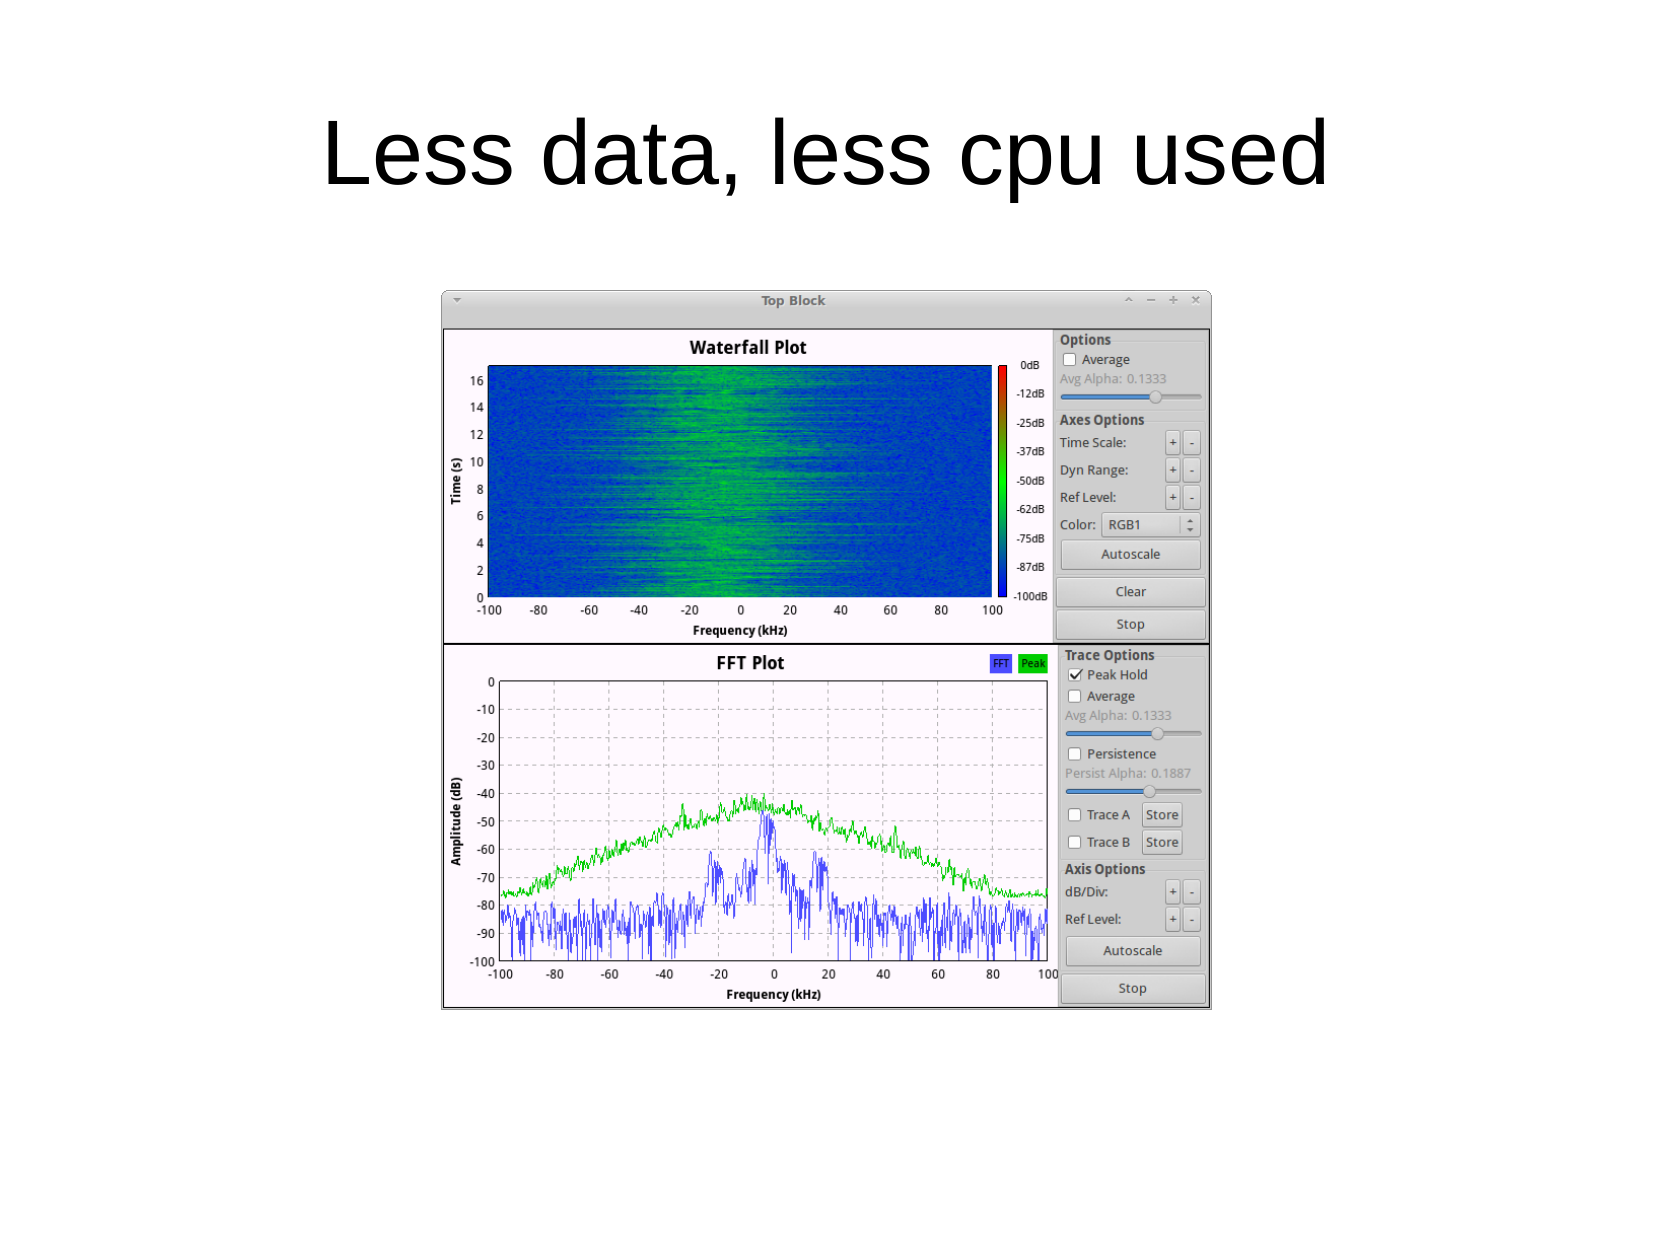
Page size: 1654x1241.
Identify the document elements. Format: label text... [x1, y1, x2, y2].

title Less data, less cpu used [82, 49, 1571, 257]
picture [441, 290, 1212, 1010]
